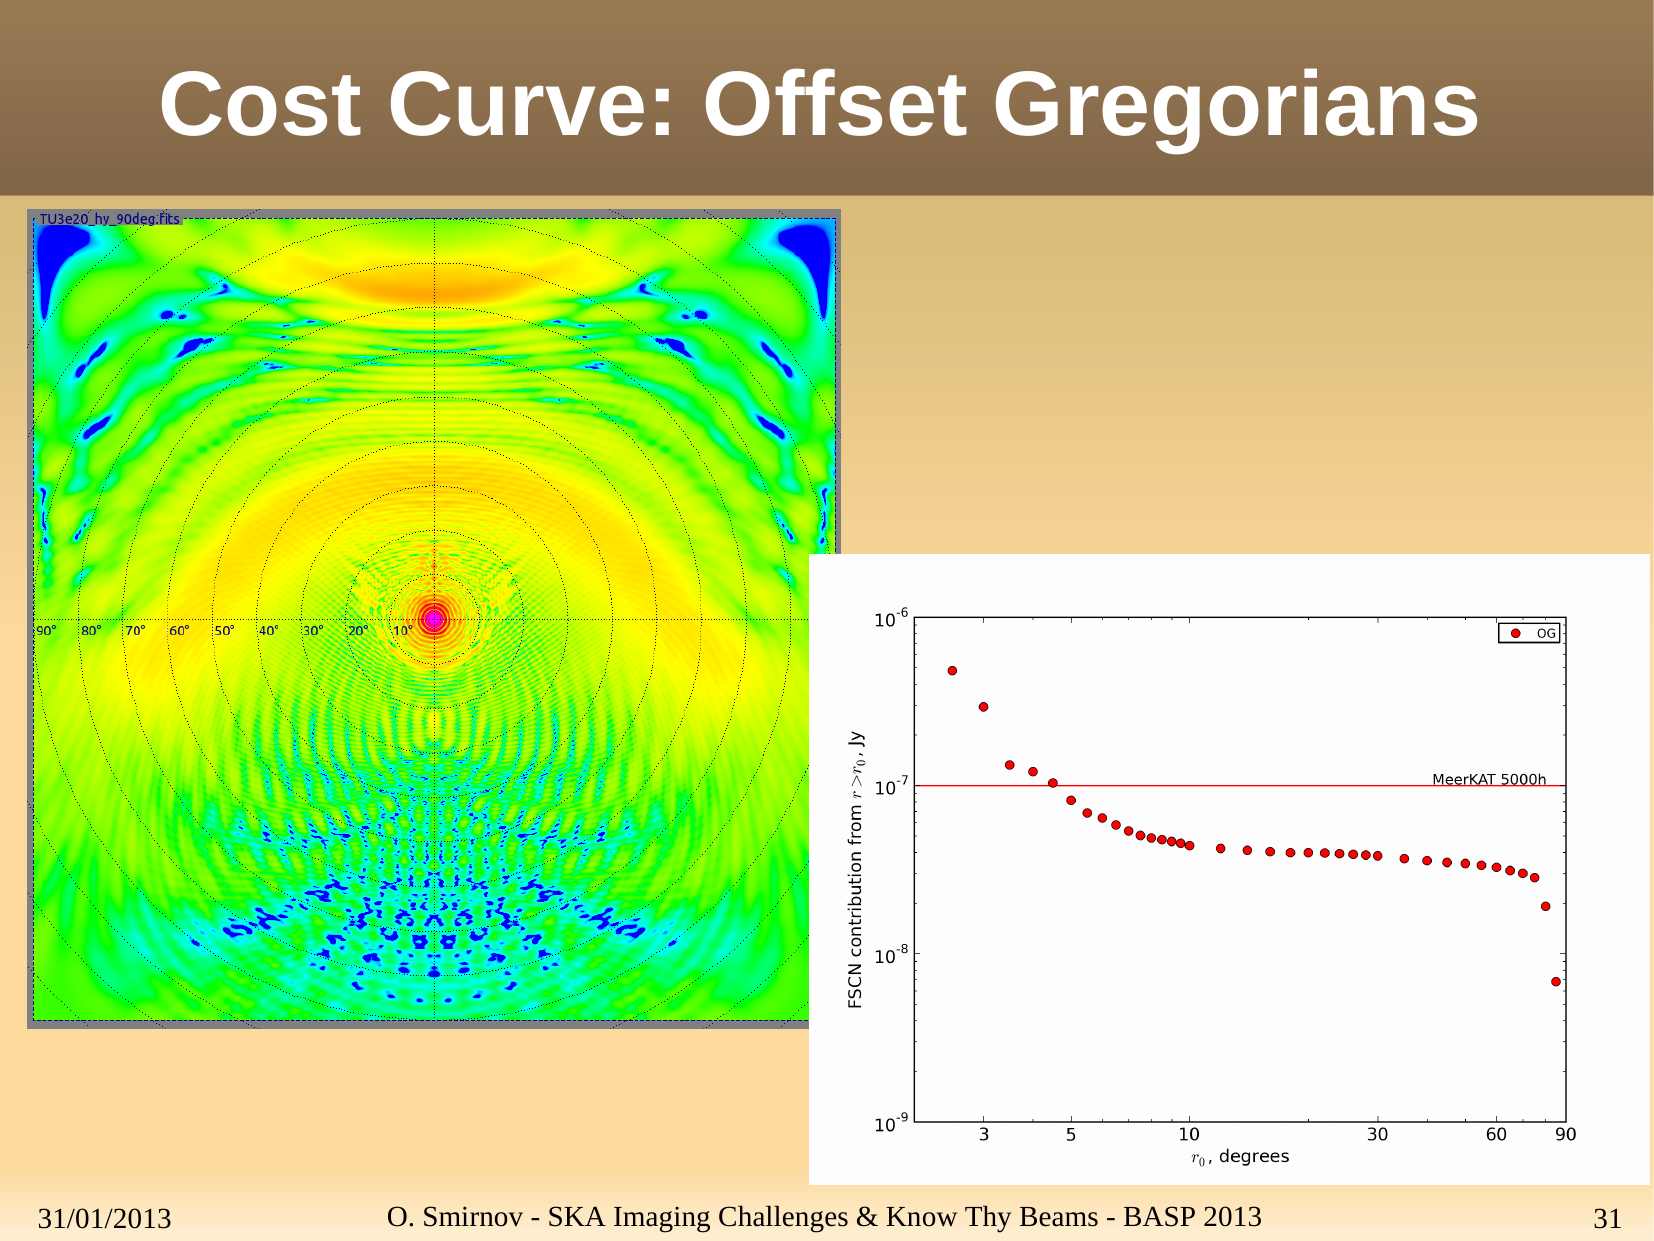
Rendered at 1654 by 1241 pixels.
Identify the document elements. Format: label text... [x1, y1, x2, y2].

picture [0, 0, 1654, 1241]
title Cost Curve: Offset Gregorians [76, 0, 1565, 208]
